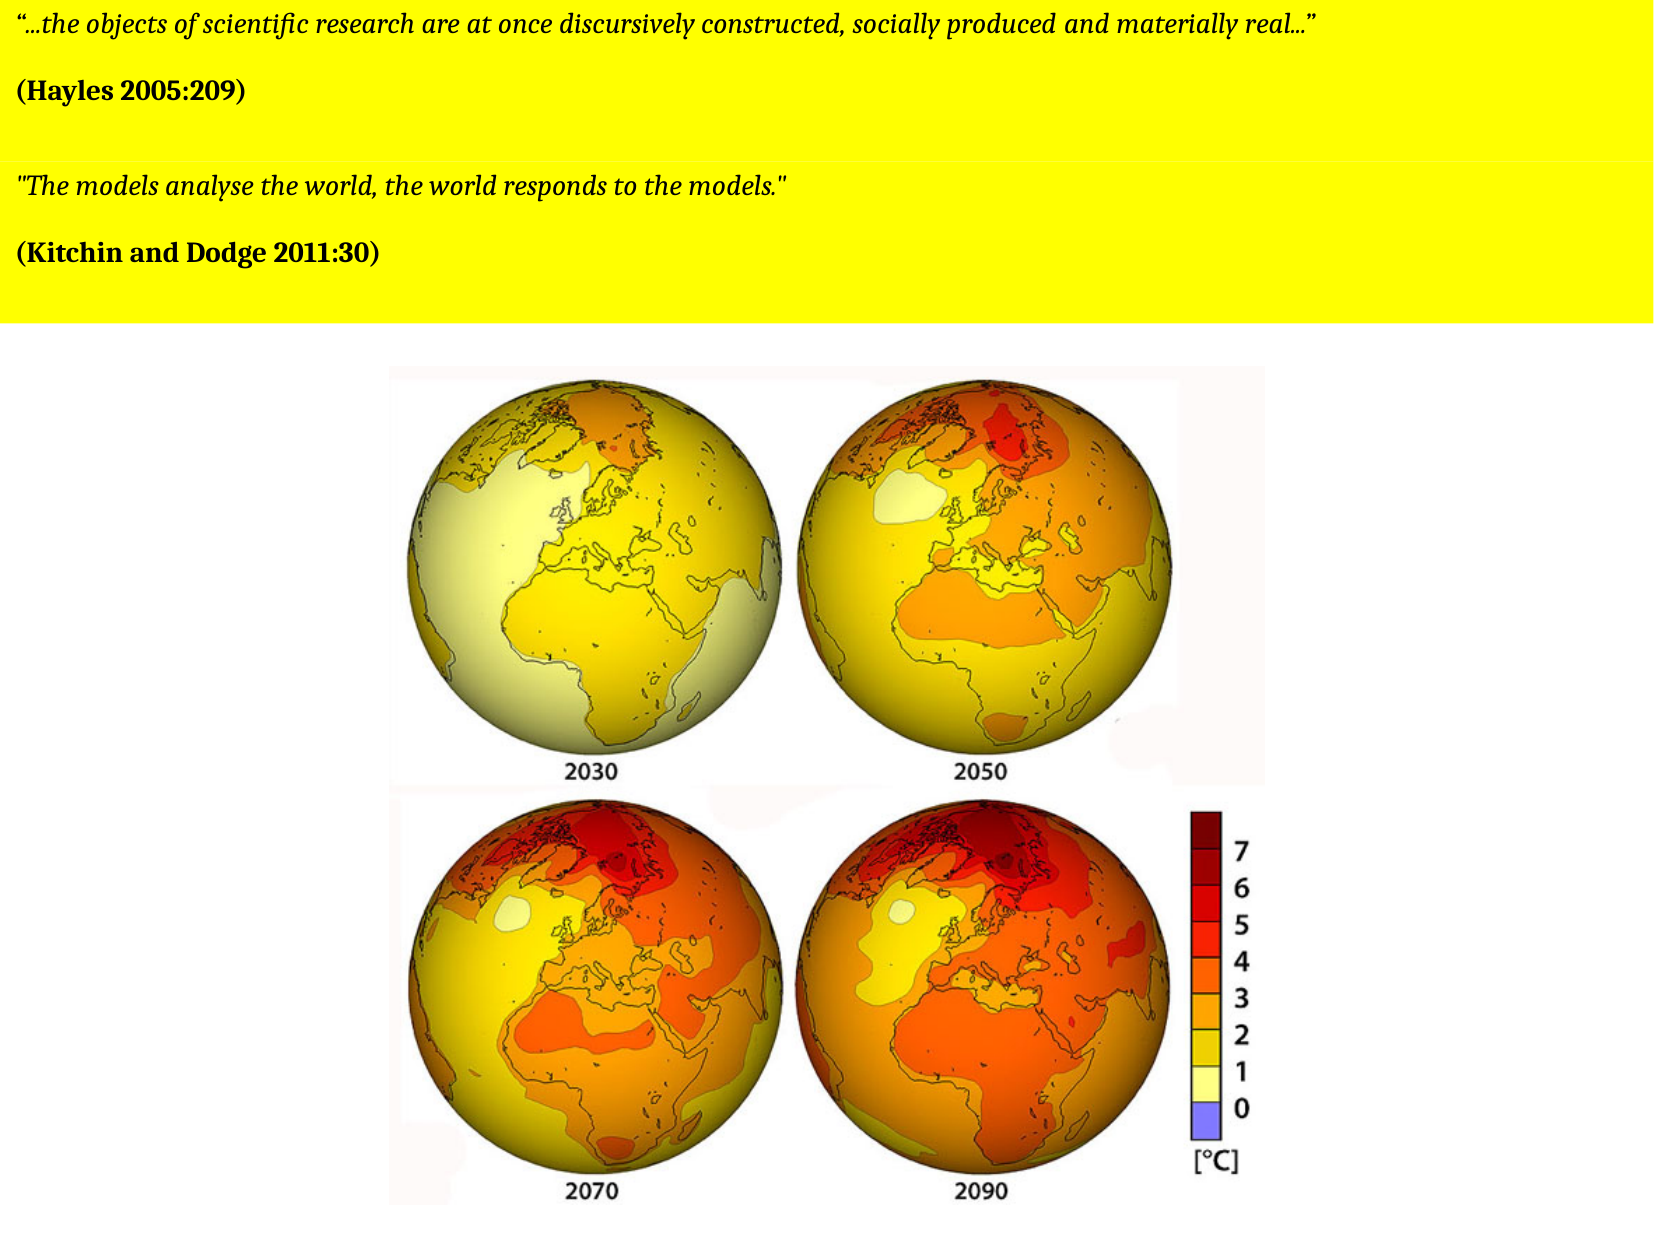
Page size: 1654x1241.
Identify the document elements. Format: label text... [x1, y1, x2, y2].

text_box “...the objects of scientific research are at once discursively constructed, socially produced and materially real...” (Hayles 2005:209) [0, 0, 1654, 161]
picture [389, 366, 1265, 1205]
text_box "The models analyse the world, the world responds to the models." (Kitchin and Dodge 2011:30) [0, 161, 1654, 324]
